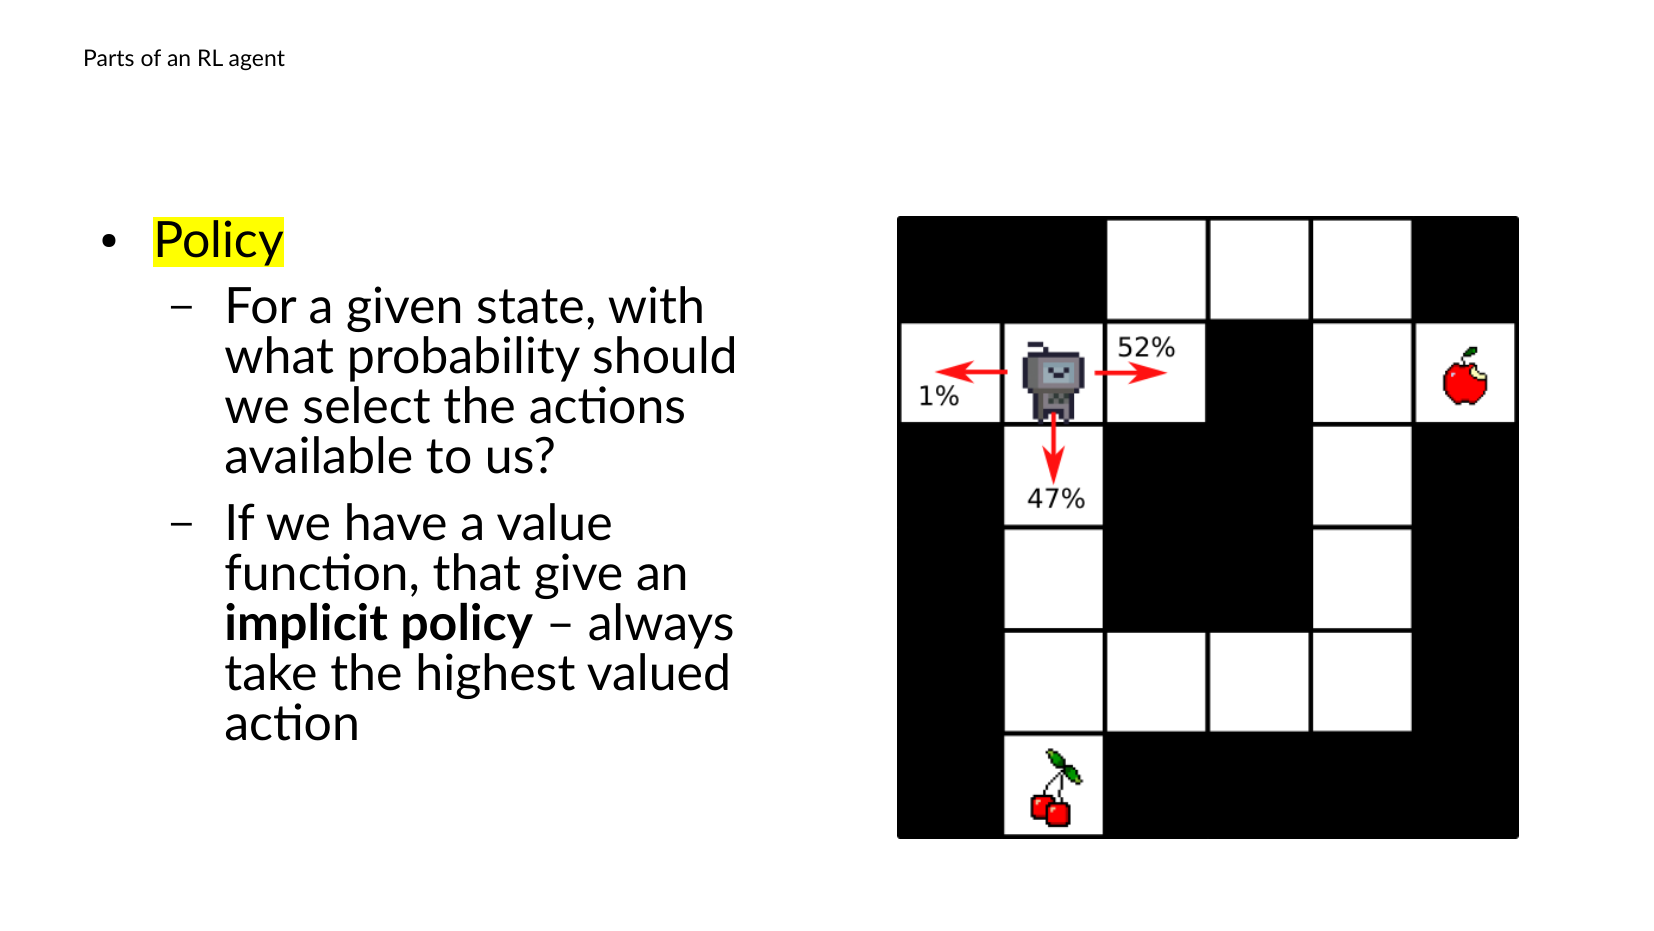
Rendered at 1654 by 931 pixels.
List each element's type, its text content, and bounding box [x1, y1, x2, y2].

title Parts of an RL agent [83, 0, 1571, 119]
picture [897, 216, 1519, 839]
list Policy For a given state, with what probability should we select the actions available to us? If we have a value function, that give an implicit policy – always take the highest valued action [82, 217, 809, 839]
